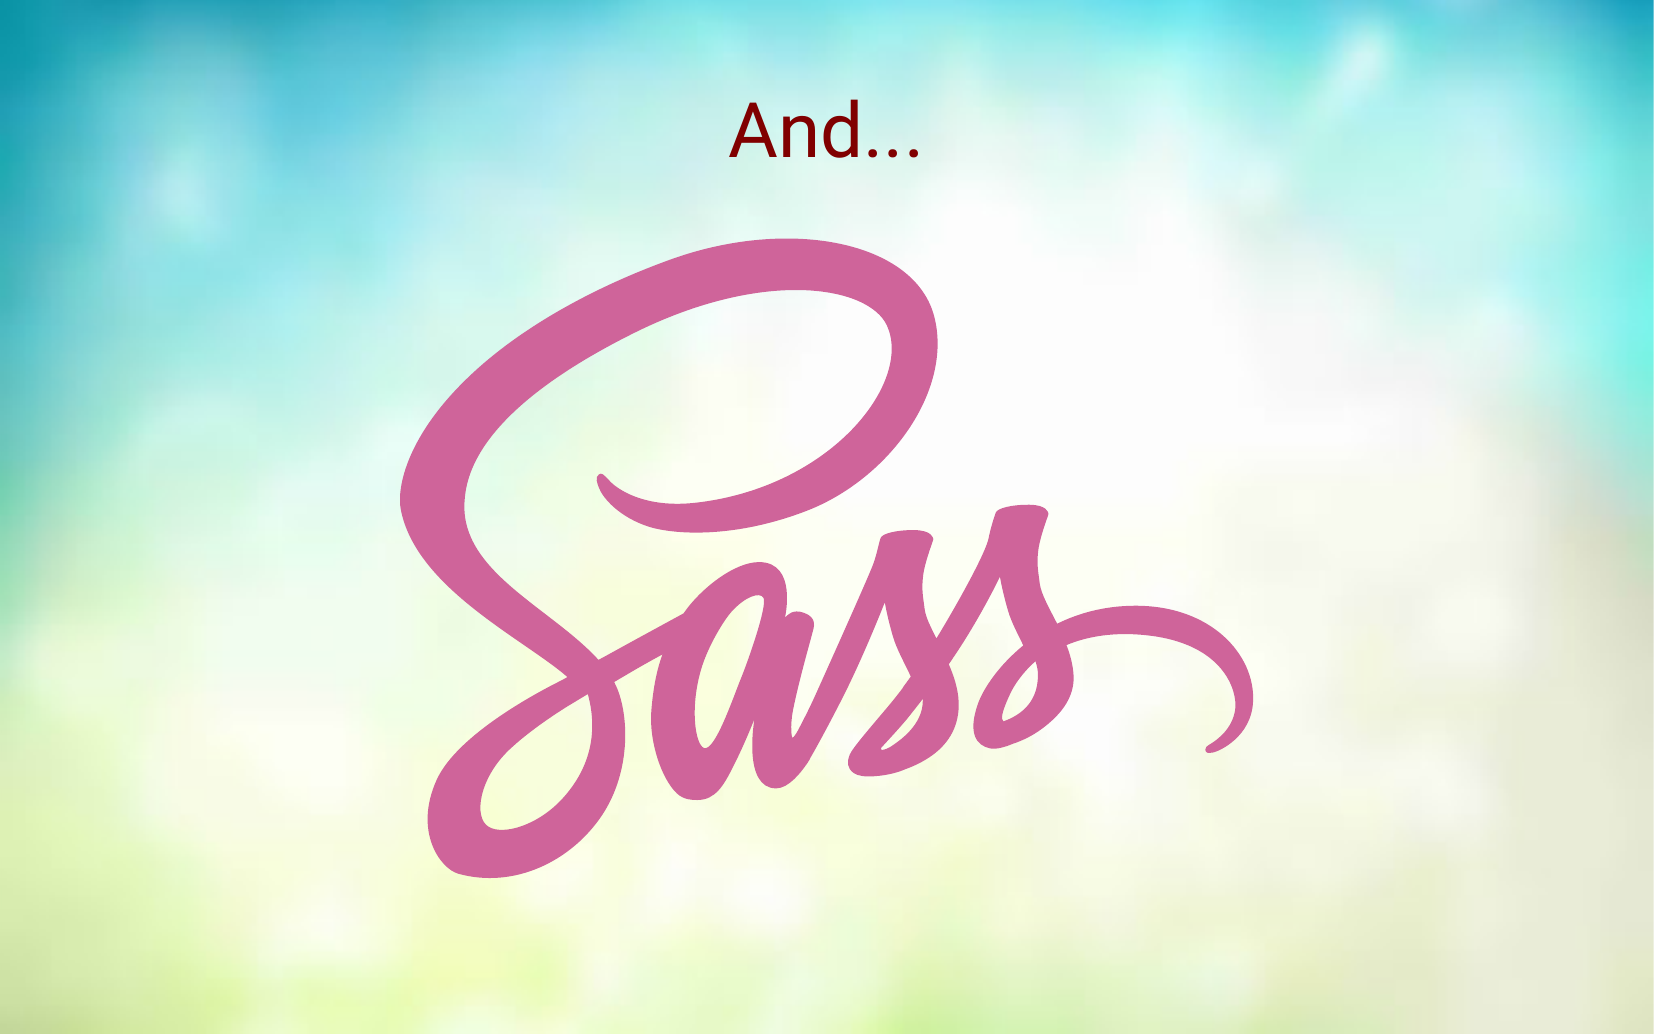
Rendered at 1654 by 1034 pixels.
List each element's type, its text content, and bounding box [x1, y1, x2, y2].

picture [0, 0, 1654, 1034]
title And... [82, 41, 1571, 214]
